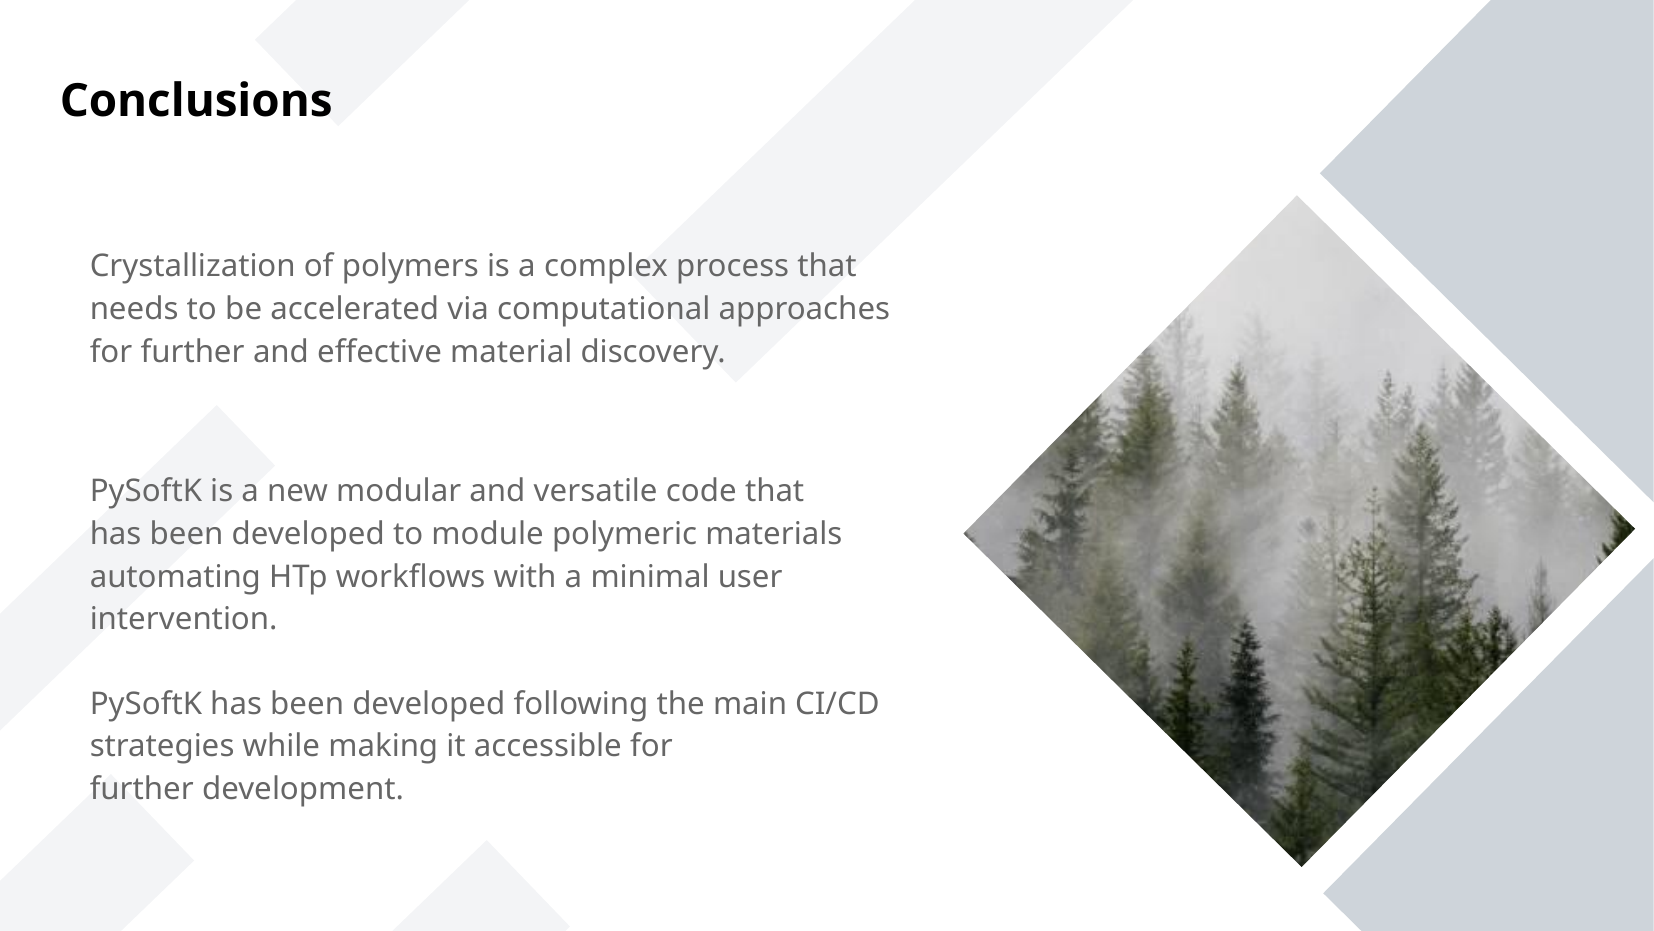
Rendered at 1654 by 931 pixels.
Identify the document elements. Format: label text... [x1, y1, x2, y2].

text_box [963, 195, 1636, 867]
text_box PySoftK is a new modular and versatile code that has been developed to module polymeric materials automating HTp workflows with a minimal user intervention. [75, 460, 916, 633]
text_box PySoftK has been developed following the main CI/CD strategies while making it accessible for further development. [75, 673, 916, 845]
text_box Conclusions [45, 60, 631, 138]
text_box Crystallization of polymers is a complex process that needs to be accelerated via computational approaches for further and effective material discovery. [75, 236, 916, 396]
